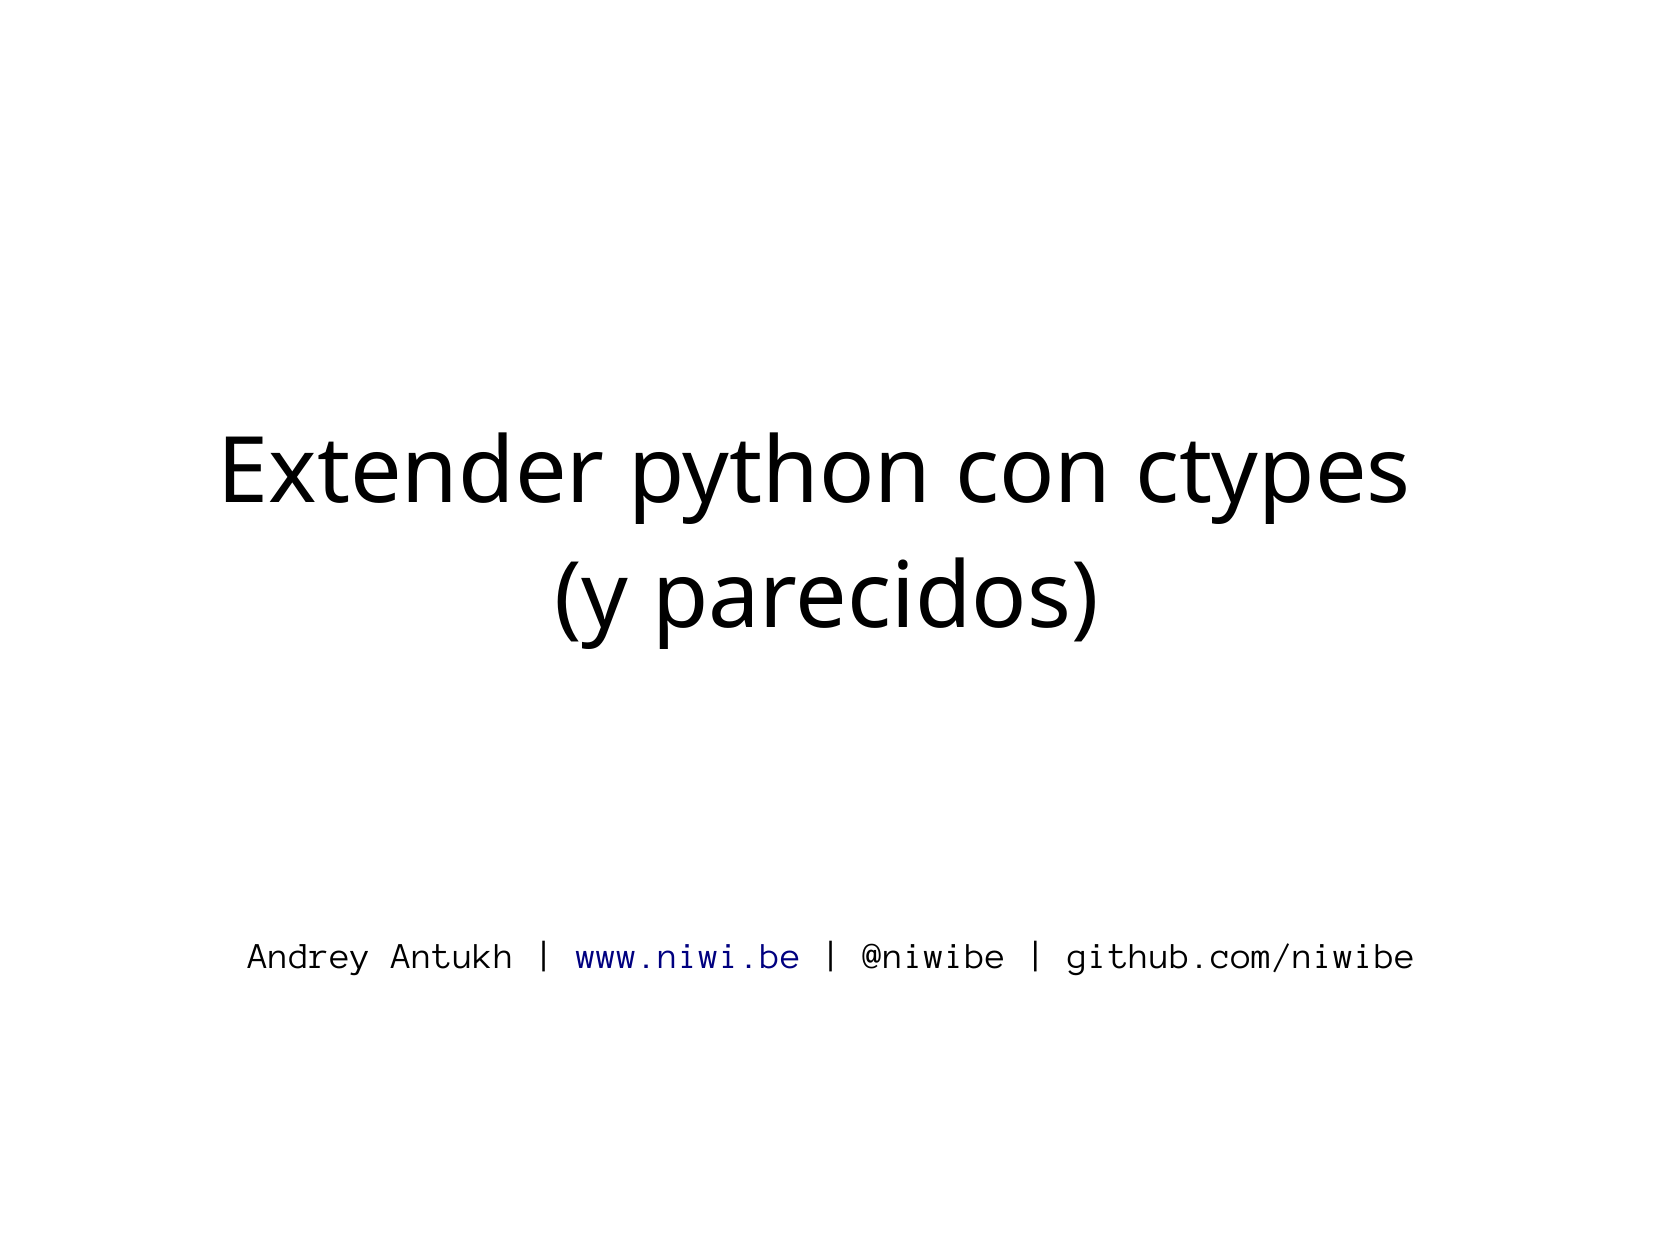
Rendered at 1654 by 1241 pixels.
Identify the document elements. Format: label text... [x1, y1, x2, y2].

subtitle Extender python con ctypes (y parecidos) [82, 49, 1571, 1010]
